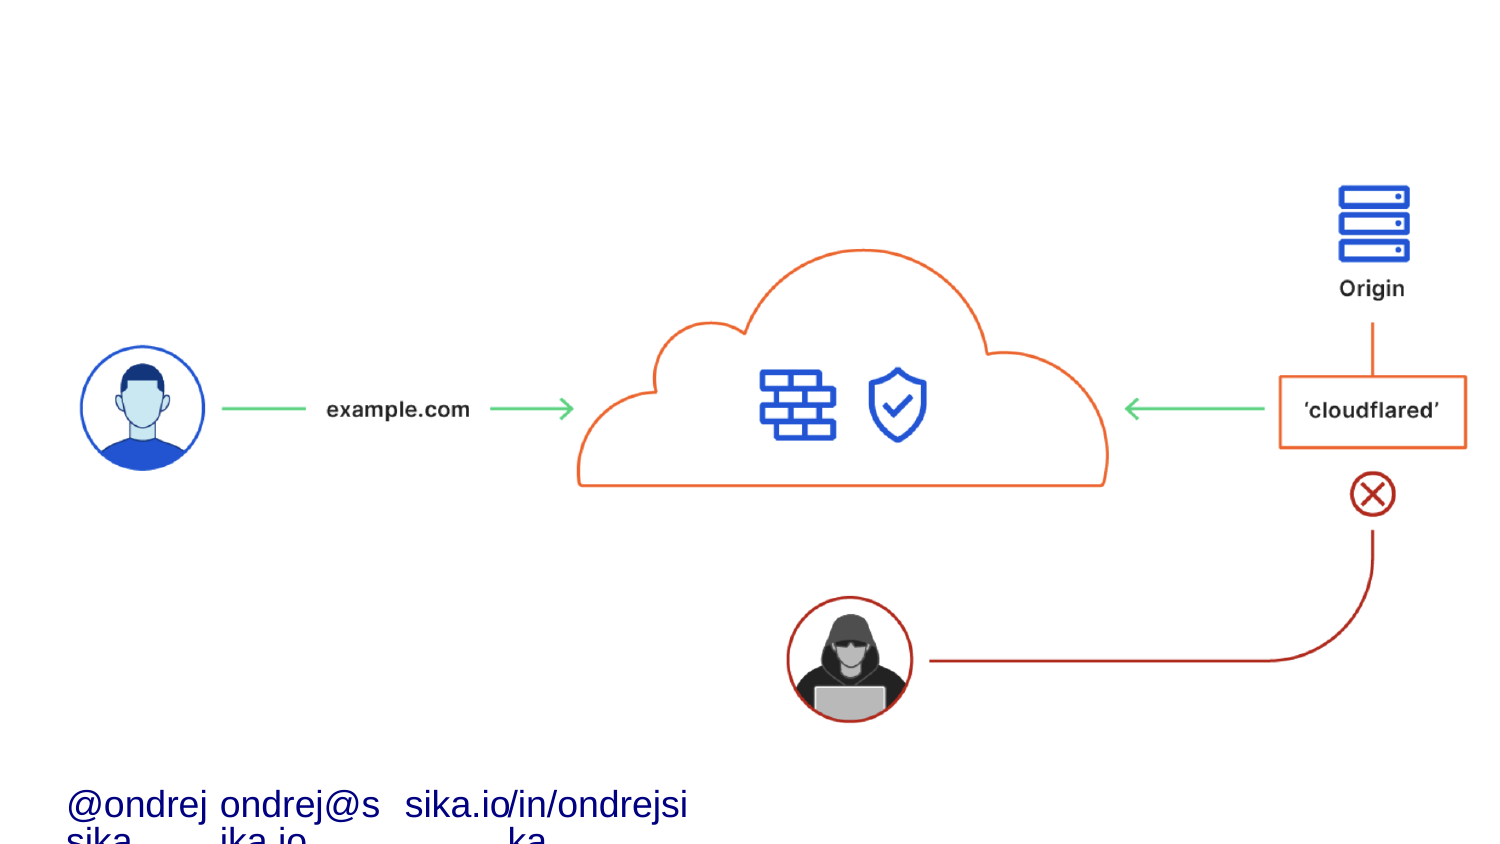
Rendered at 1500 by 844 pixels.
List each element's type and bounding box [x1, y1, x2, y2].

picture [0, 140, 1500, 752]
